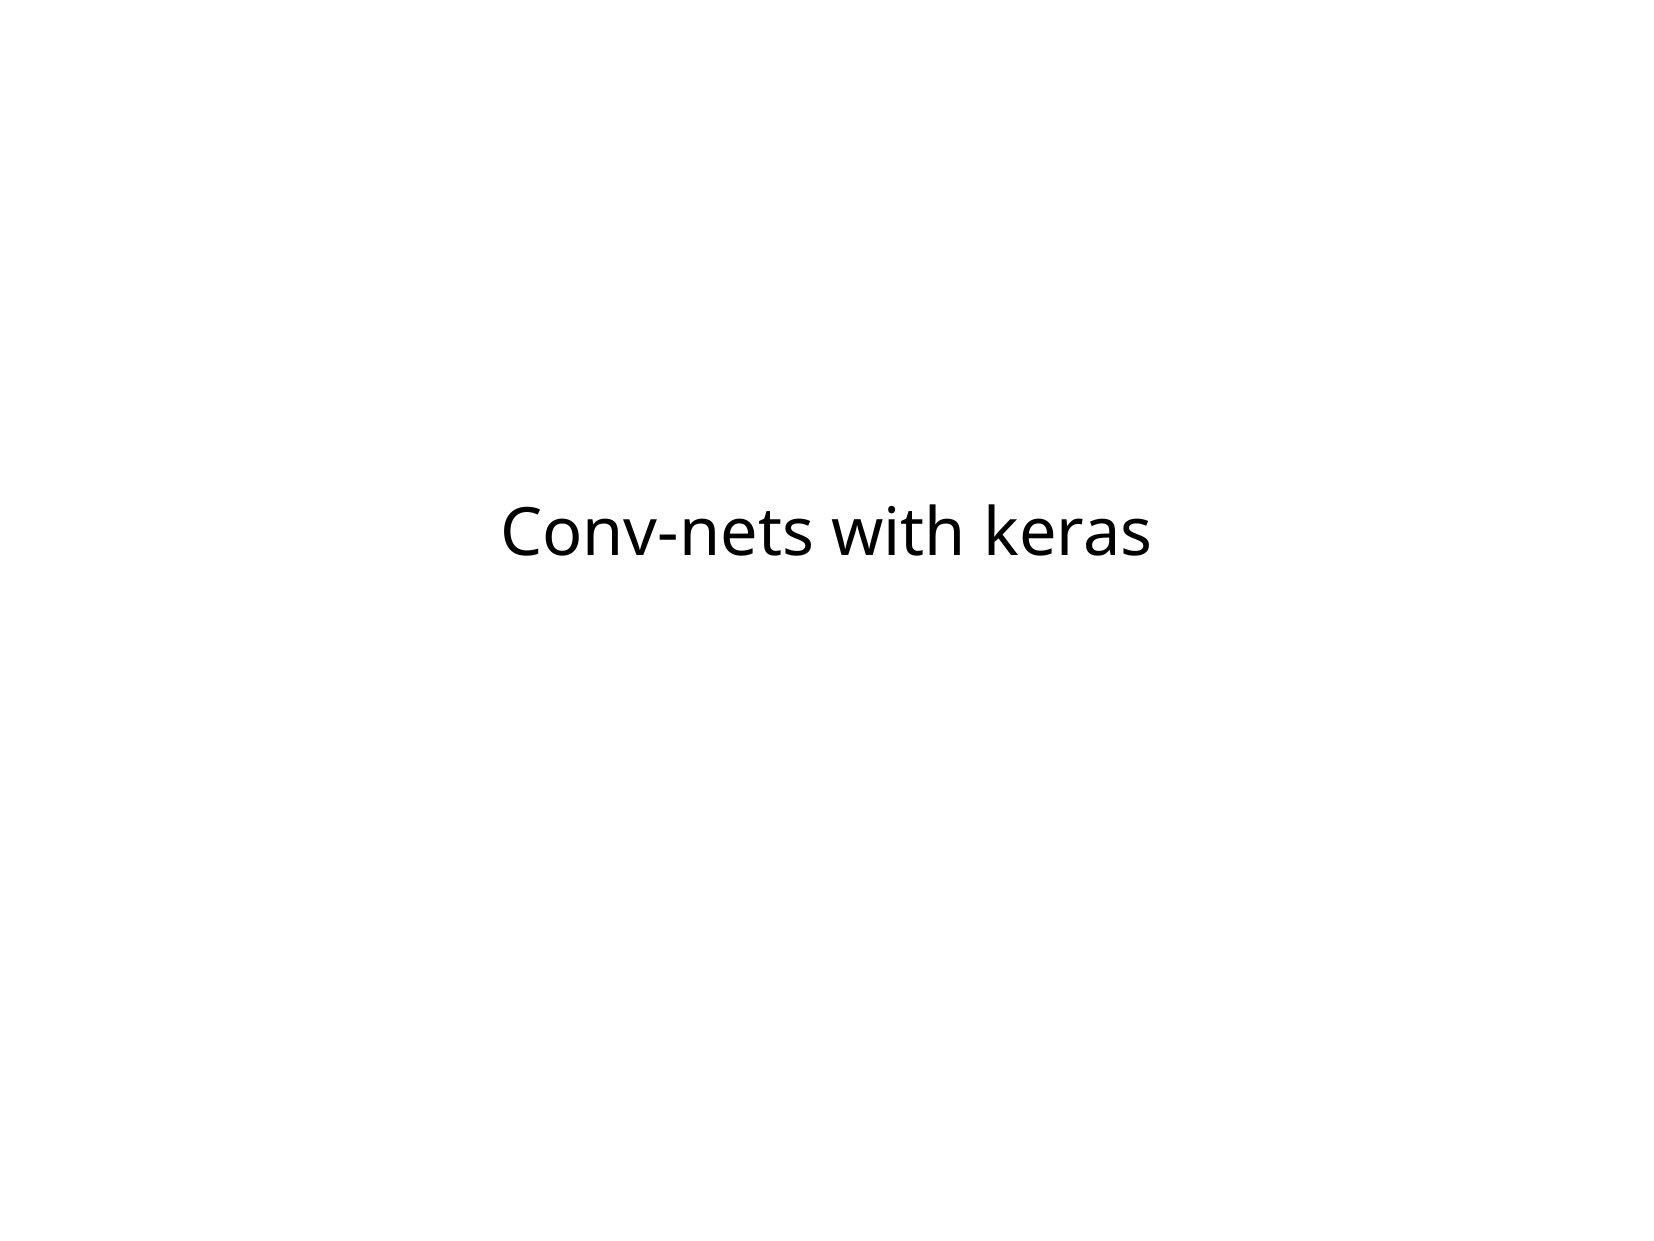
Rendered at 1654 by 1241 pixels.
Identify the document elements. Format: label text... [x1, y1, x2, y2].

subtitle Conv-nets with keras [82, 49, 1571, 1010]
